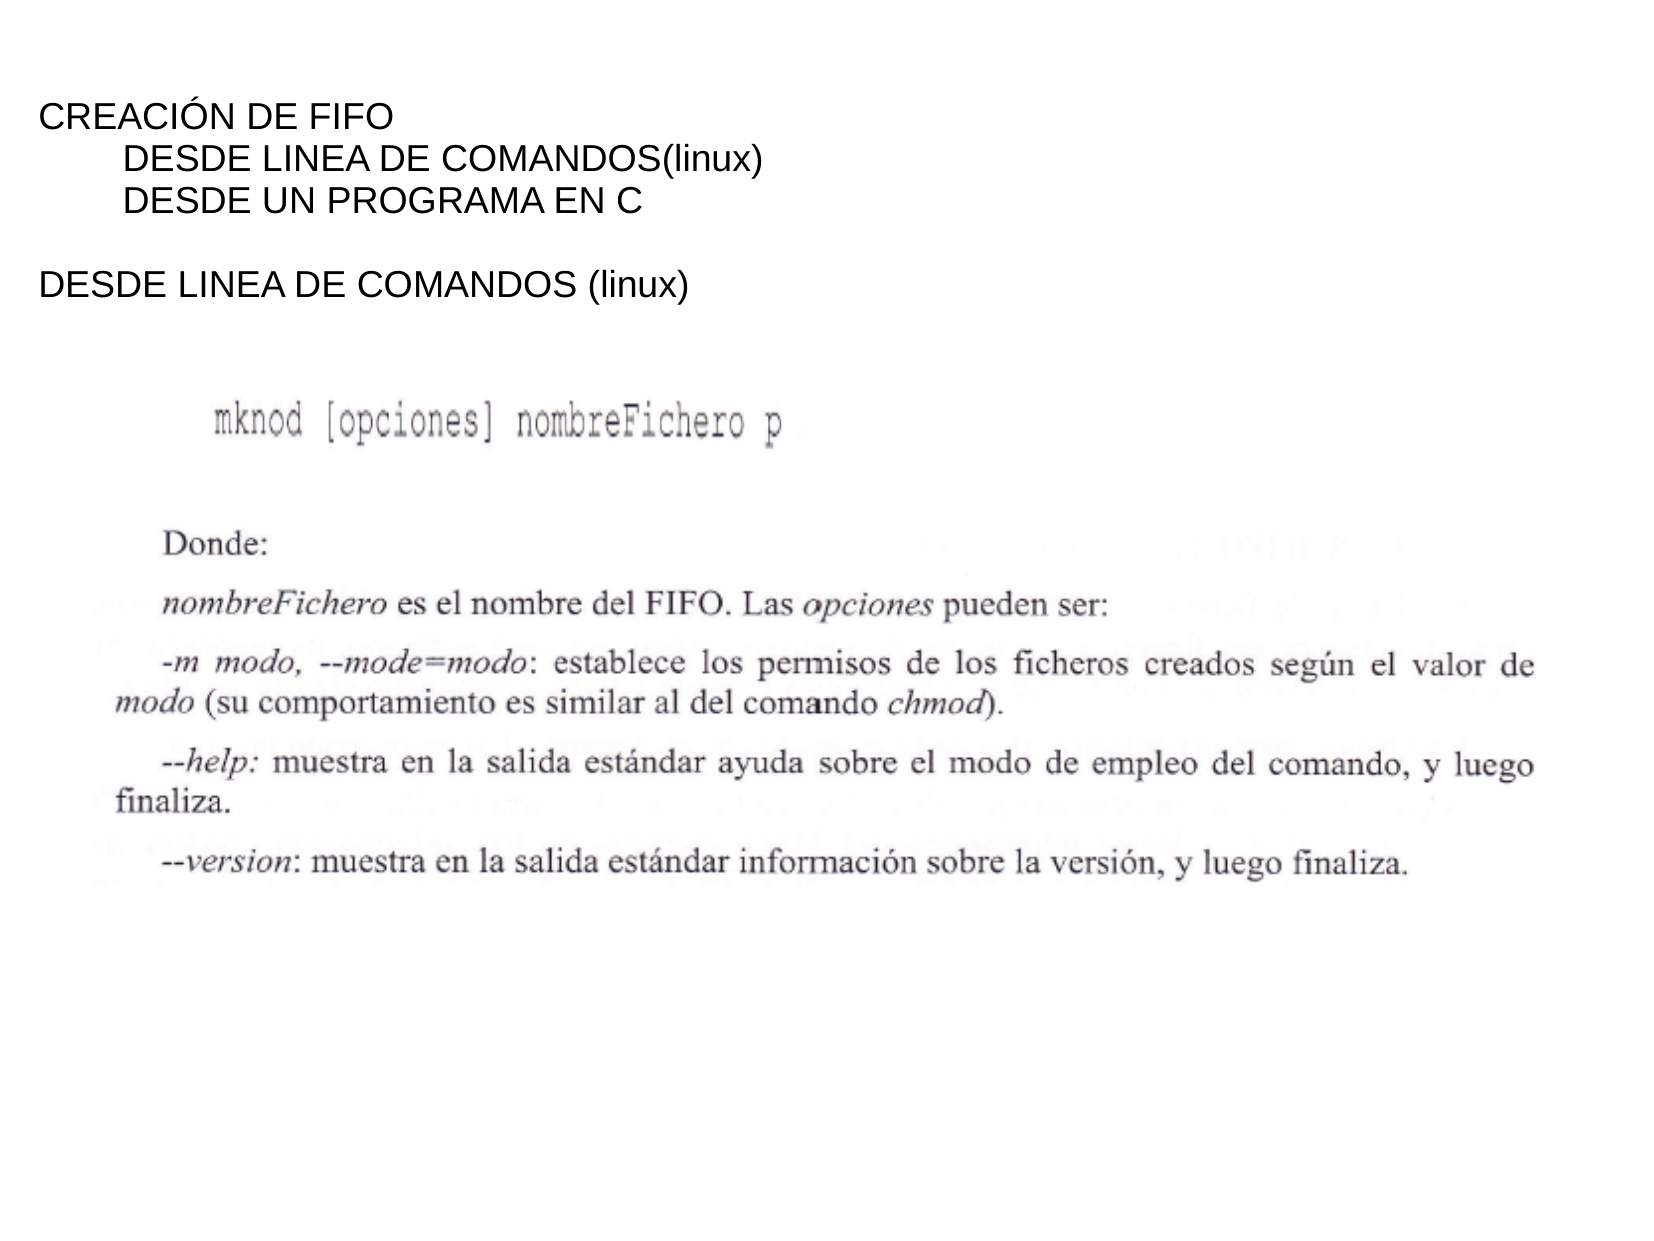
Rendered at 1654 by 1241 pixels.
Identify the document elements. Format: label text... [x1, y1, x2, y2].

text_box CREACIÓN DE FIFO DESDE LINEA DE COMANDOS(linux) DESDE UN PROGRAMA EN C DESDE LINEA DE COMANDOS (linux) [23, 46, 1607, 569]
picture [47, 519, 1560, 886]
picture [200, 396, 809, 473]
